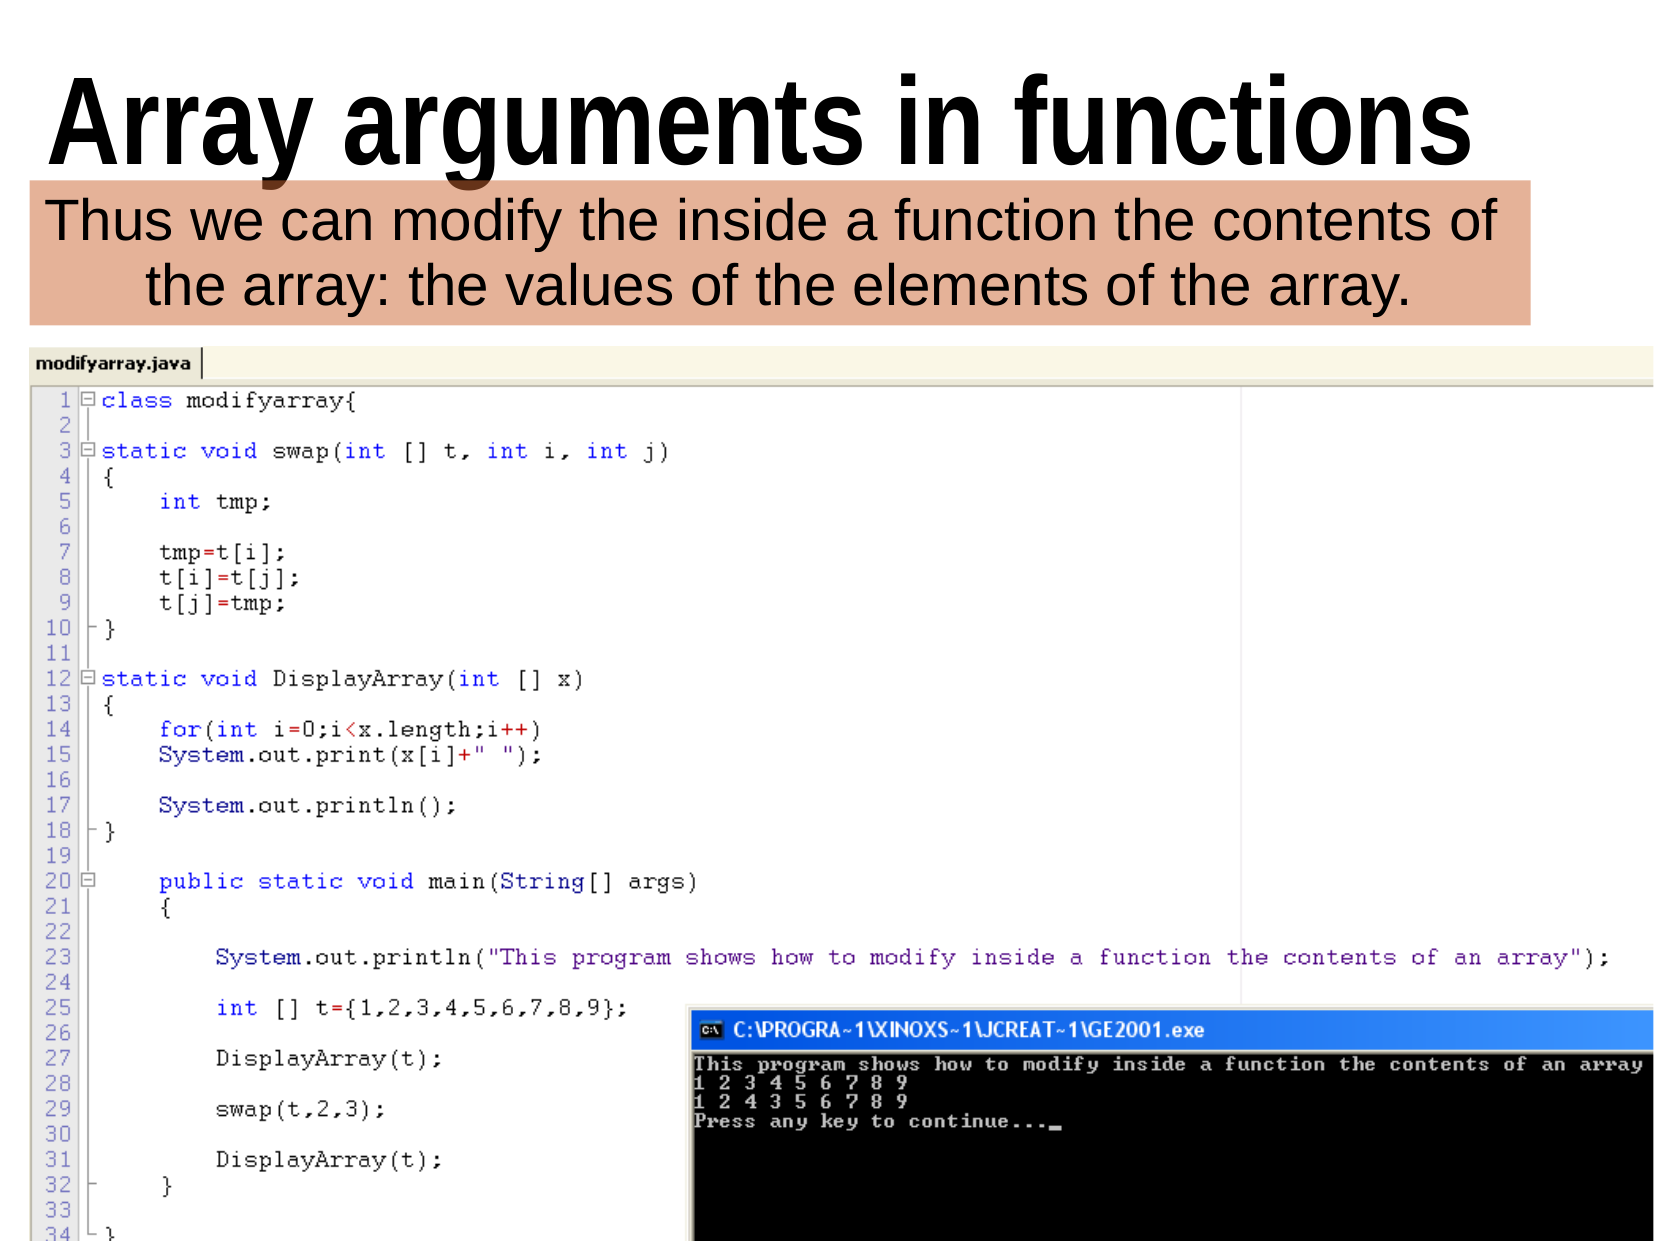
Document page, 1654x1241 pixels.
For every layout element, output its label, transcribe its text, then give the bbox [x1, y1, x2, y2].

picture [29, 346, 1654, 1241]
text_box Array arguments in functions [32, 39, 1490, 180]
text_box Thus we can modify the inside a function the contents of the array: the values of the elements of the array. [29, 180, 1531, 325]
